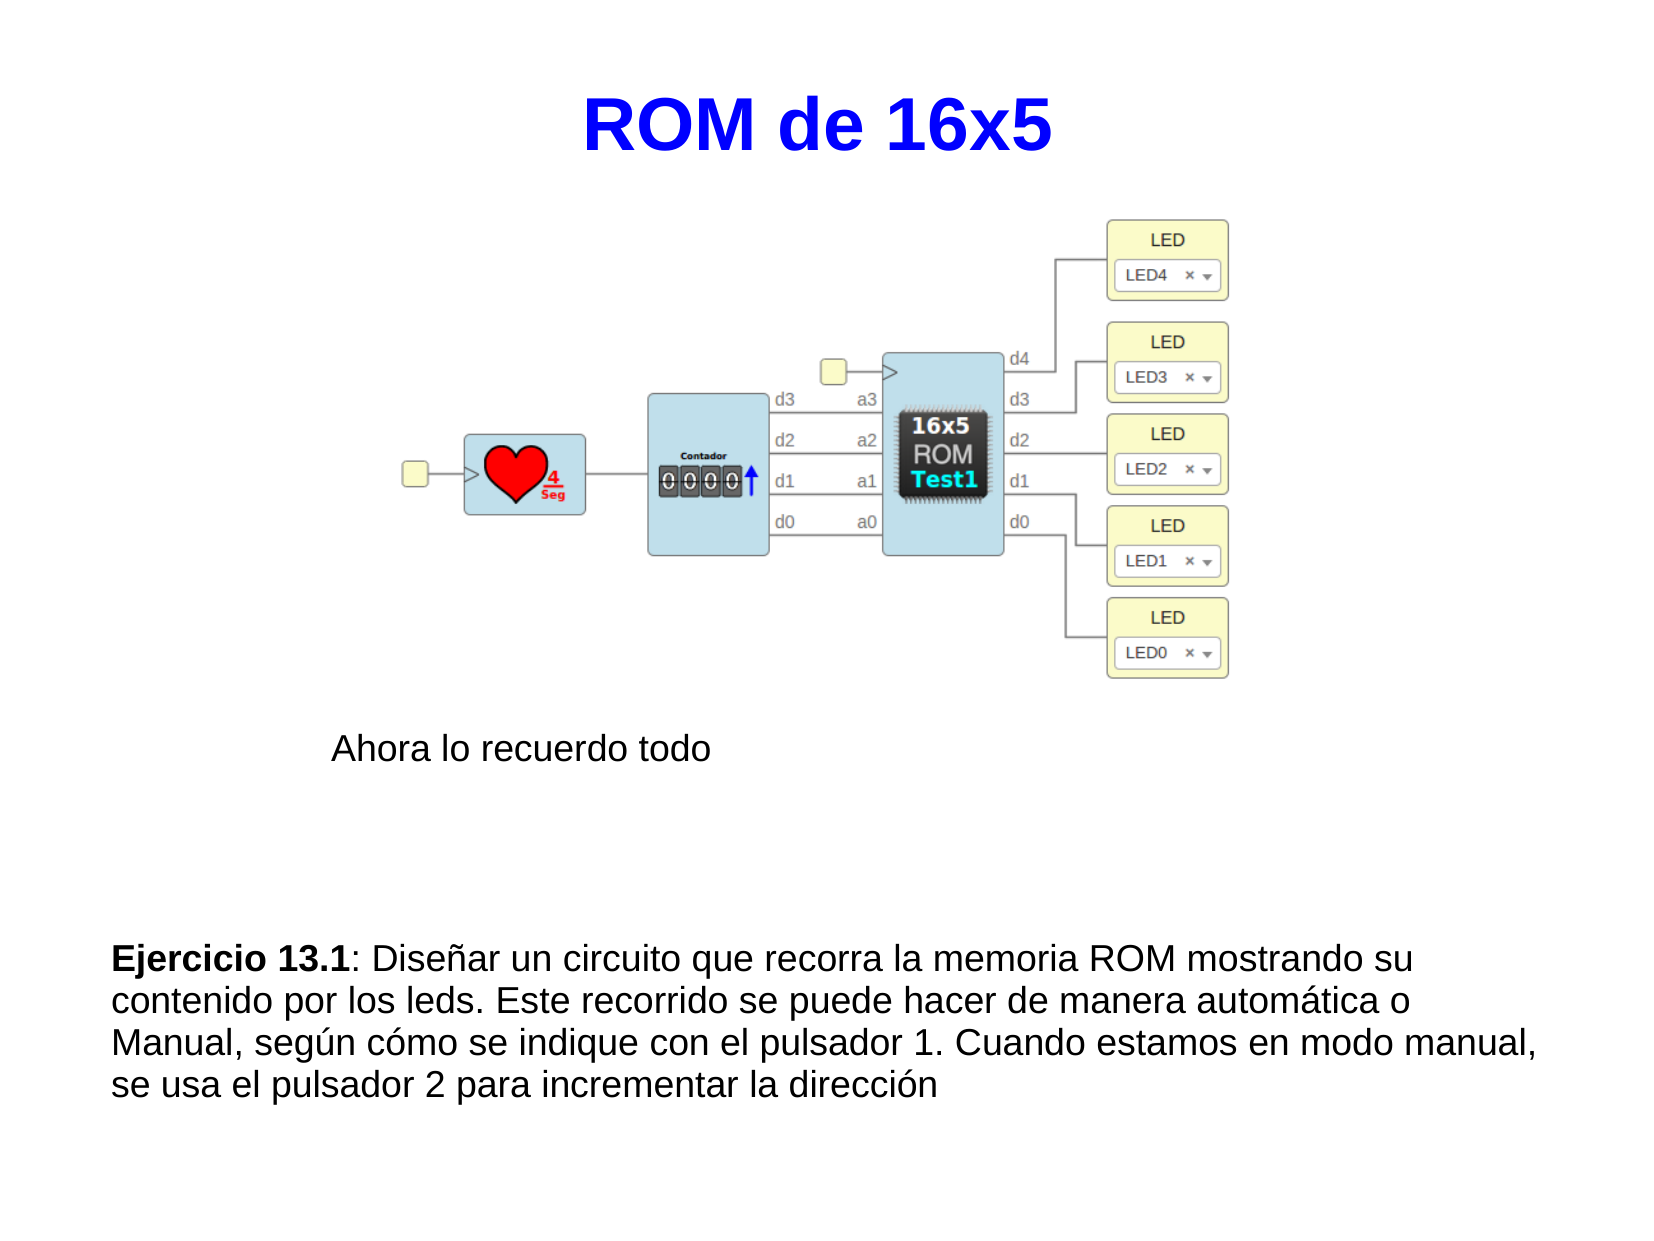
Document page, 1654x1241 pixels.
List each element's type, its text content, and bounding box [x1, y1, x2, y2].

text_box ROM de 16x5 [90, 75, 1546, 174]
text_box Ahora lo recuerdo todo [316, 720, 727, 777]
picture [372, 194, 1261, 712]
text_box Ejercicio 13.1: Diseñar un circuito que recorra la memoria ROM mostrando su contenido por los leds. Este recorrido se puede hacer de manera automática o Manual, según cómo se indique con el pulsador 1. Cuando estamos en modo manual, se usa el pulsador 2 para incrementar la dirección [96, 930, 1553, 1113]
